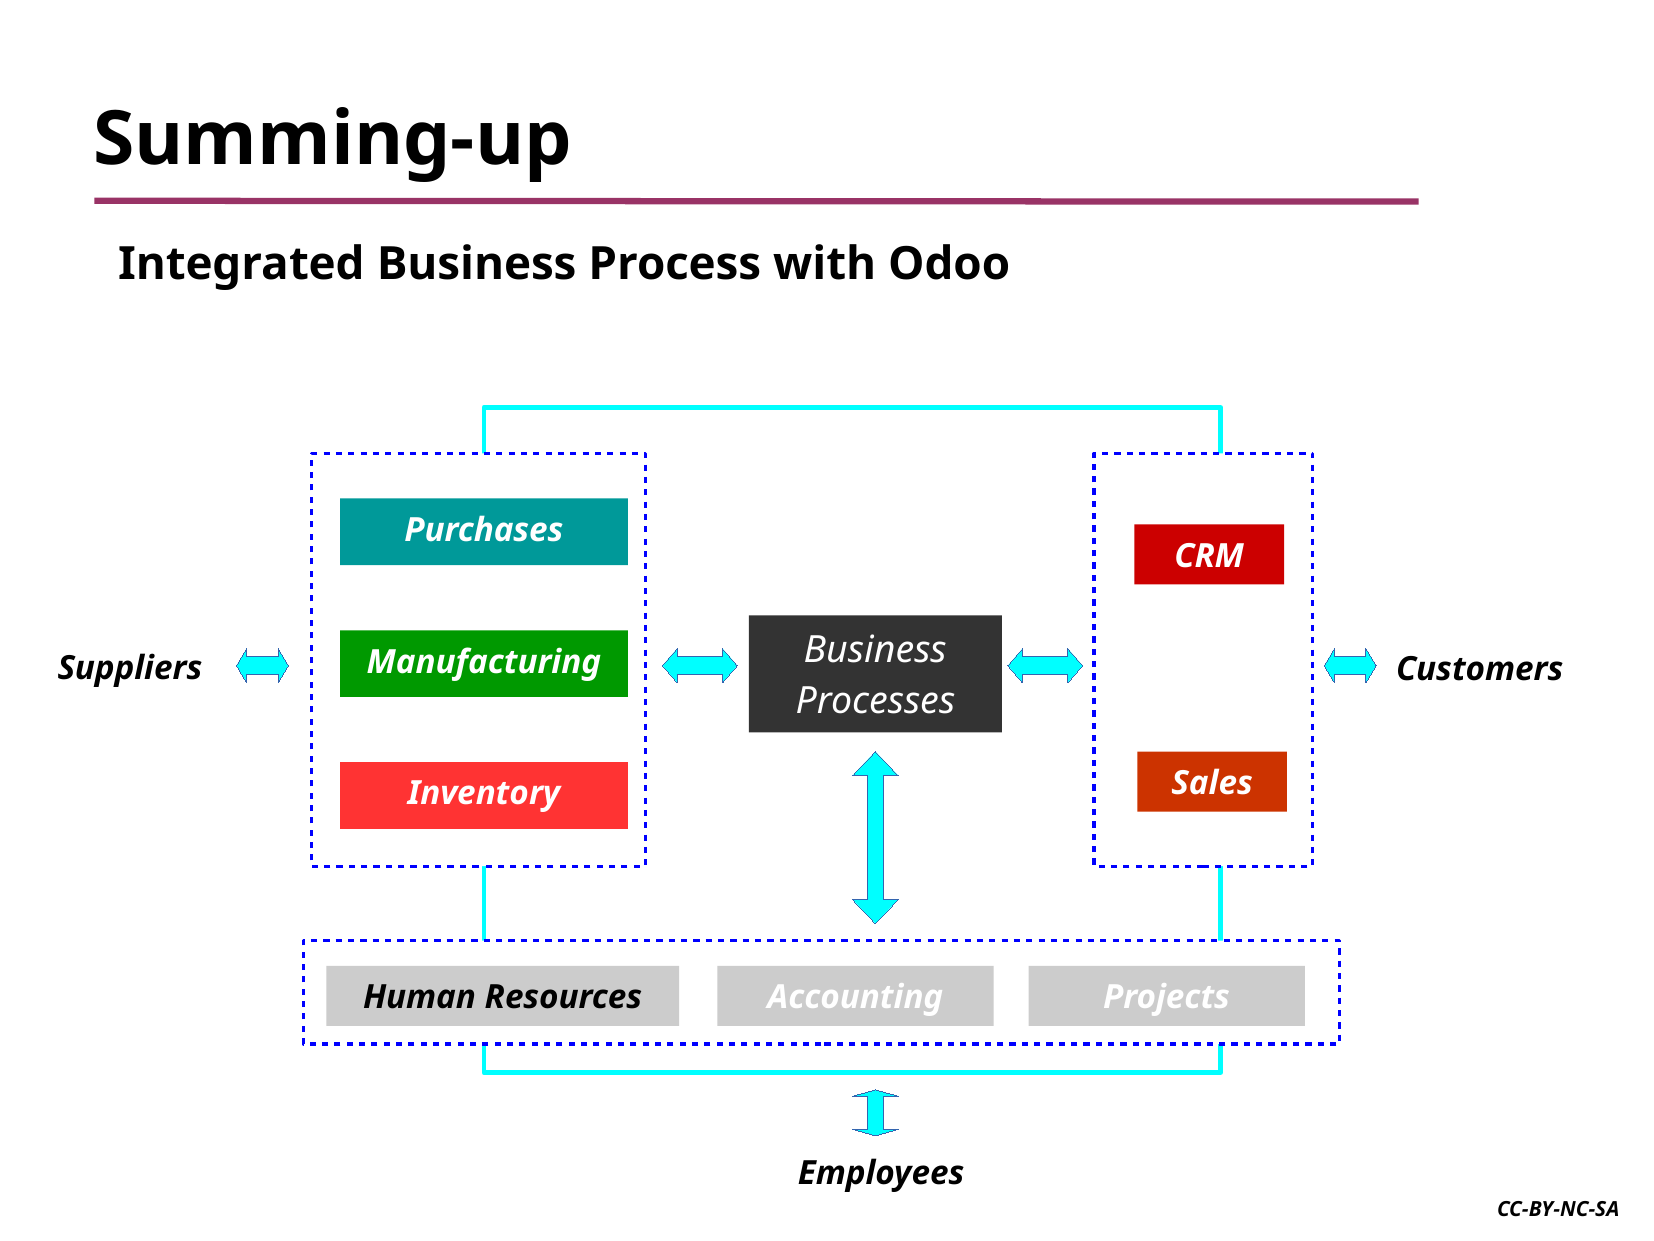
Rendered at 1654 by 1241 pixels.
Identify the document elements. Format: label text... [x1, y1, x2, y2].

text_box Purchases [340, 498, 628, 566]
title Summing-up [93, 31, 1570, 239]
title Integrated Business Process with Odoo [118, 239, 1394, 304]
text_box Human Resources [326, 965, 680, 1022]
text_box CC-BY-NC-SA [1482, 1187, 1654, 1227]
text_box Suppliers [23, 636, 237, 700]
text_box Sales [1137, 751, 1287, 807]
text_box Employees [754, 1141, 1008, 1205]
text_box Customers [1353, 637, 1607, 700]
text_box Accounting [717, 965, 994, 1022]
text_box [303, 407, 1340, 1073]
text_box CRM [1134, 524, 1285, 580]
text_box [1324, 648, 1377, 683]
text_box [236, 648, 289, 683]
text_box Projects [1028, 965, 1305, 1022]
text_box Inventory [340, 762, 628, 829]
text_box Manufacturing [340, 630, 628, 697]
text_box [852, 1089, 899, 1136]
text_box Business Processes [748, 615, 1002, 715]
